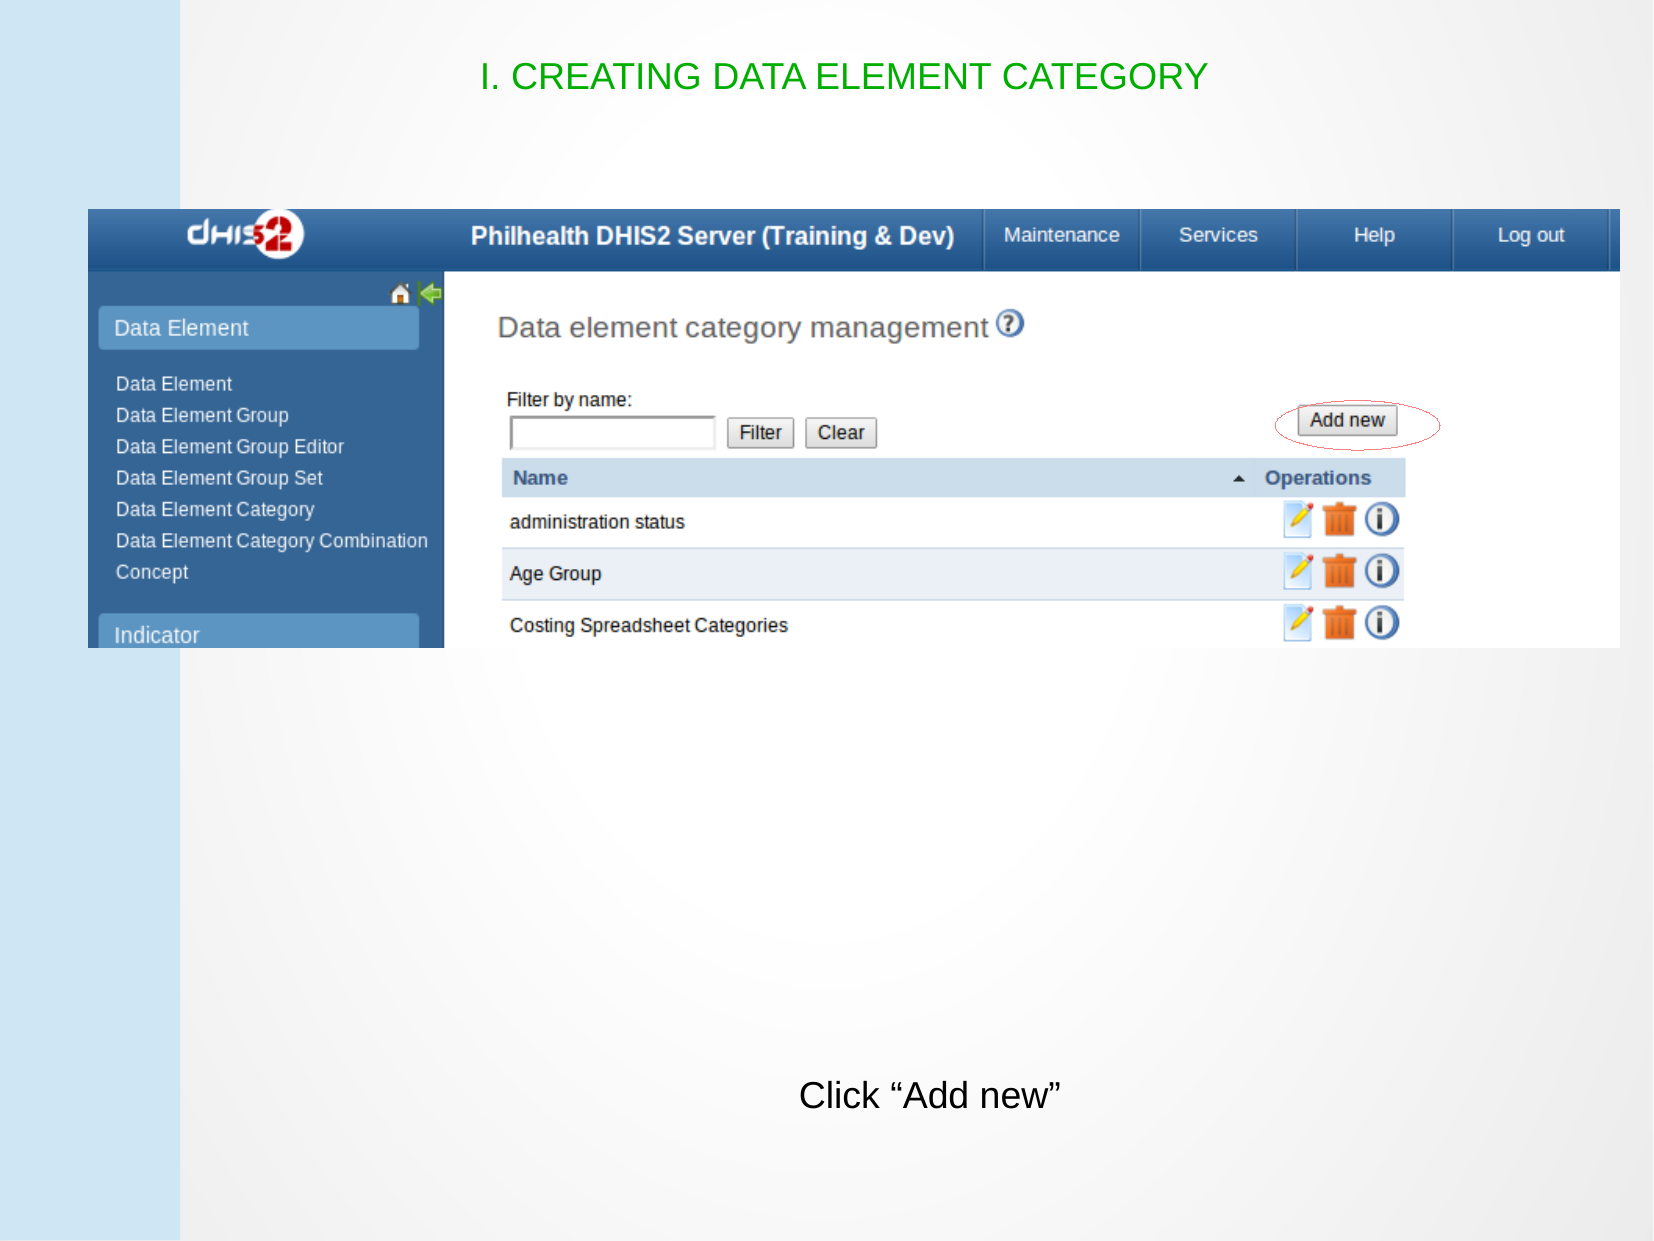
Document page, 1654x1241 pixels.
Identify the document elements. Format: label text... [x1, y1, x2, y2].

text_box Click “Add new” [195, 1020, 1654, 1171]
picture [88, 0, 1654, 1241]
text_box [0, 0, 181, 1241]
text_box I. CREATING DATA ELEMENT CATEGORY [465, 48, 1651, 106]
